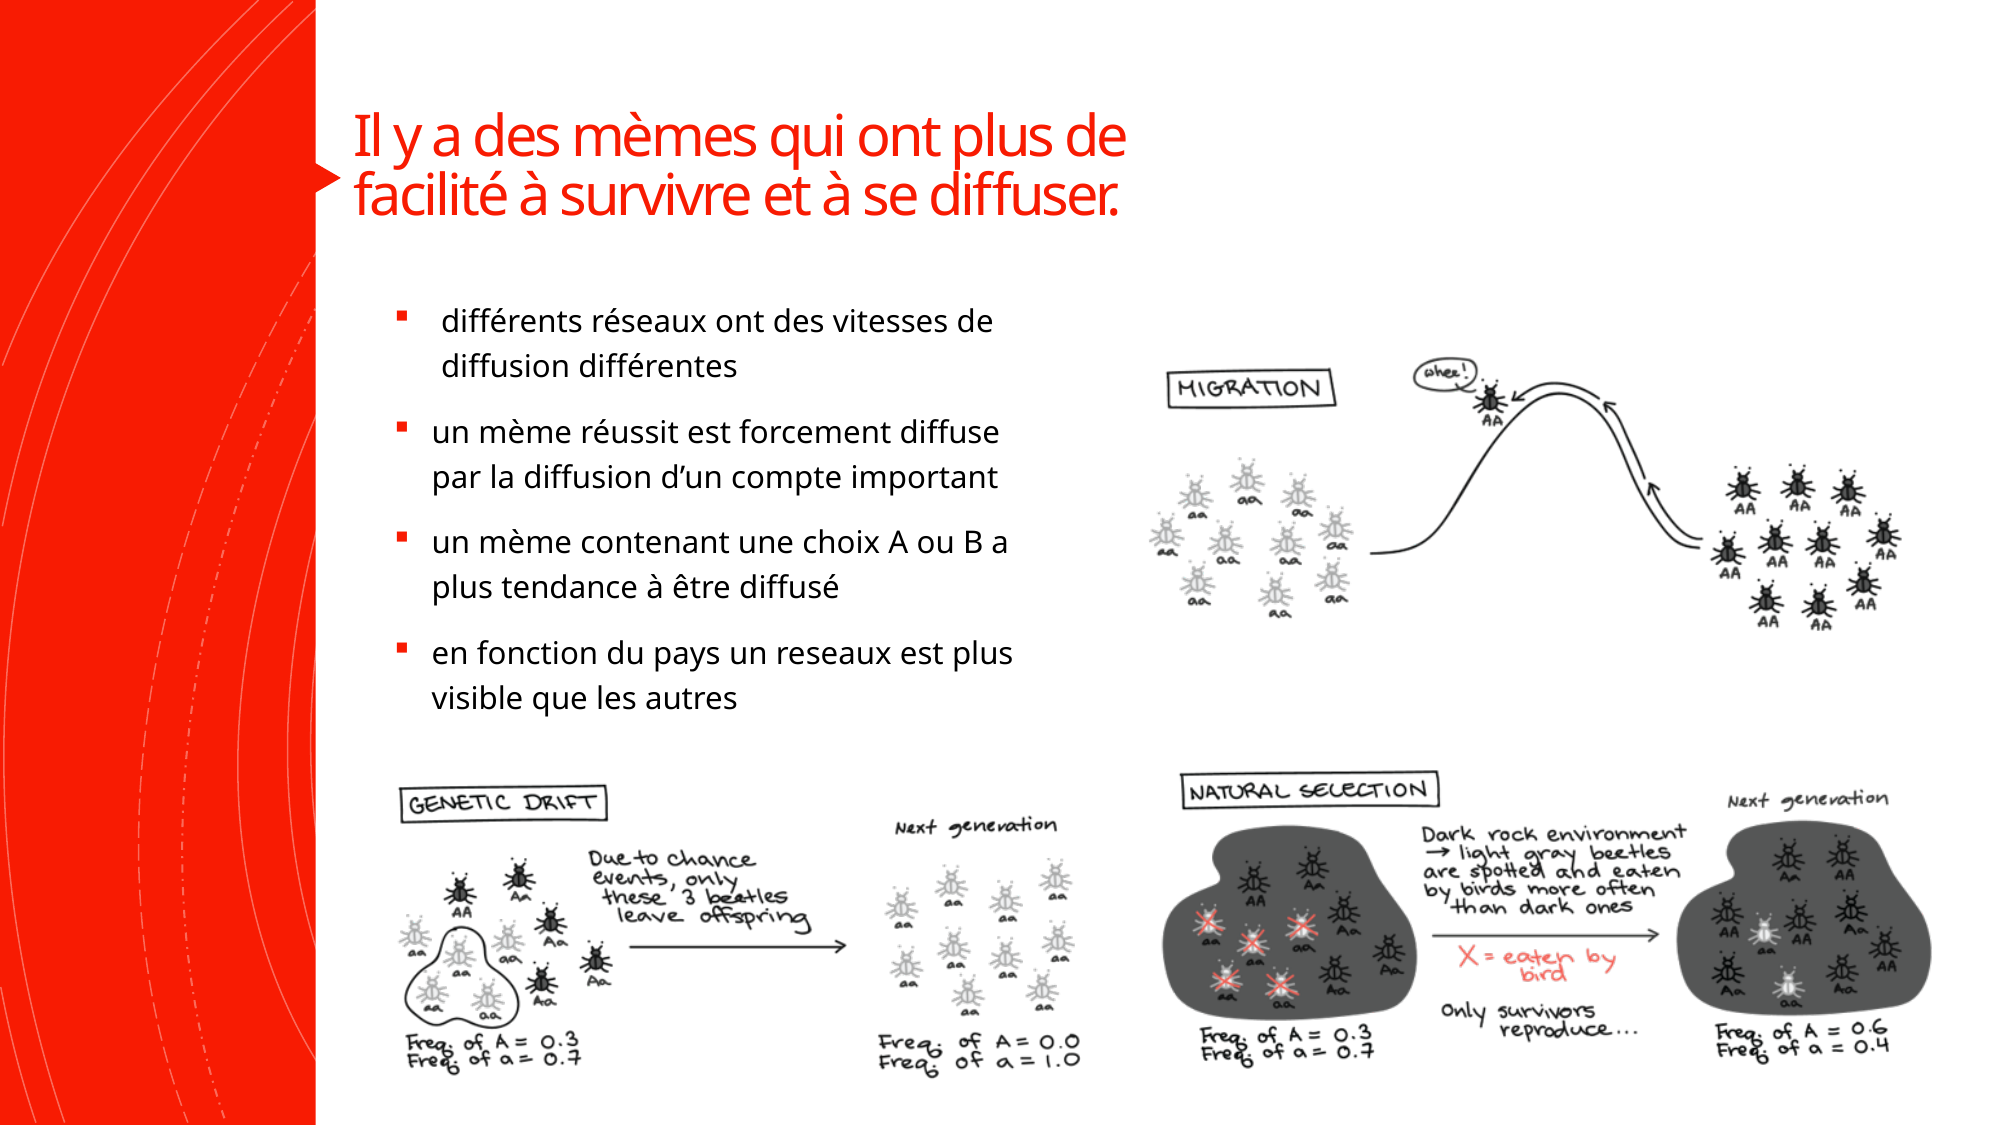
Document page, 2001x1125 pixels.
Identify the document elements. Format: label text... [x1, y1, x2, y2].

title Il y a des mèmes qui ont plus de facilité à survivre et à se diffuser. [315, 71, 1172, 274]
picture [341, 764, 1960, 1084]
list différents réseaux ont des vitesses de diffusion différentes un mème réussit est forcement diffuse par la diffusion d’un compte important un mème contenant une choix A ou B a plus tendance à être diffusé en fonction du pays un reseaux est plus visible que les autres [379, 286, 1058, 774]
text_box [0, 0, 2000, 1125]
picture [1105, 356, 2000, 641]
